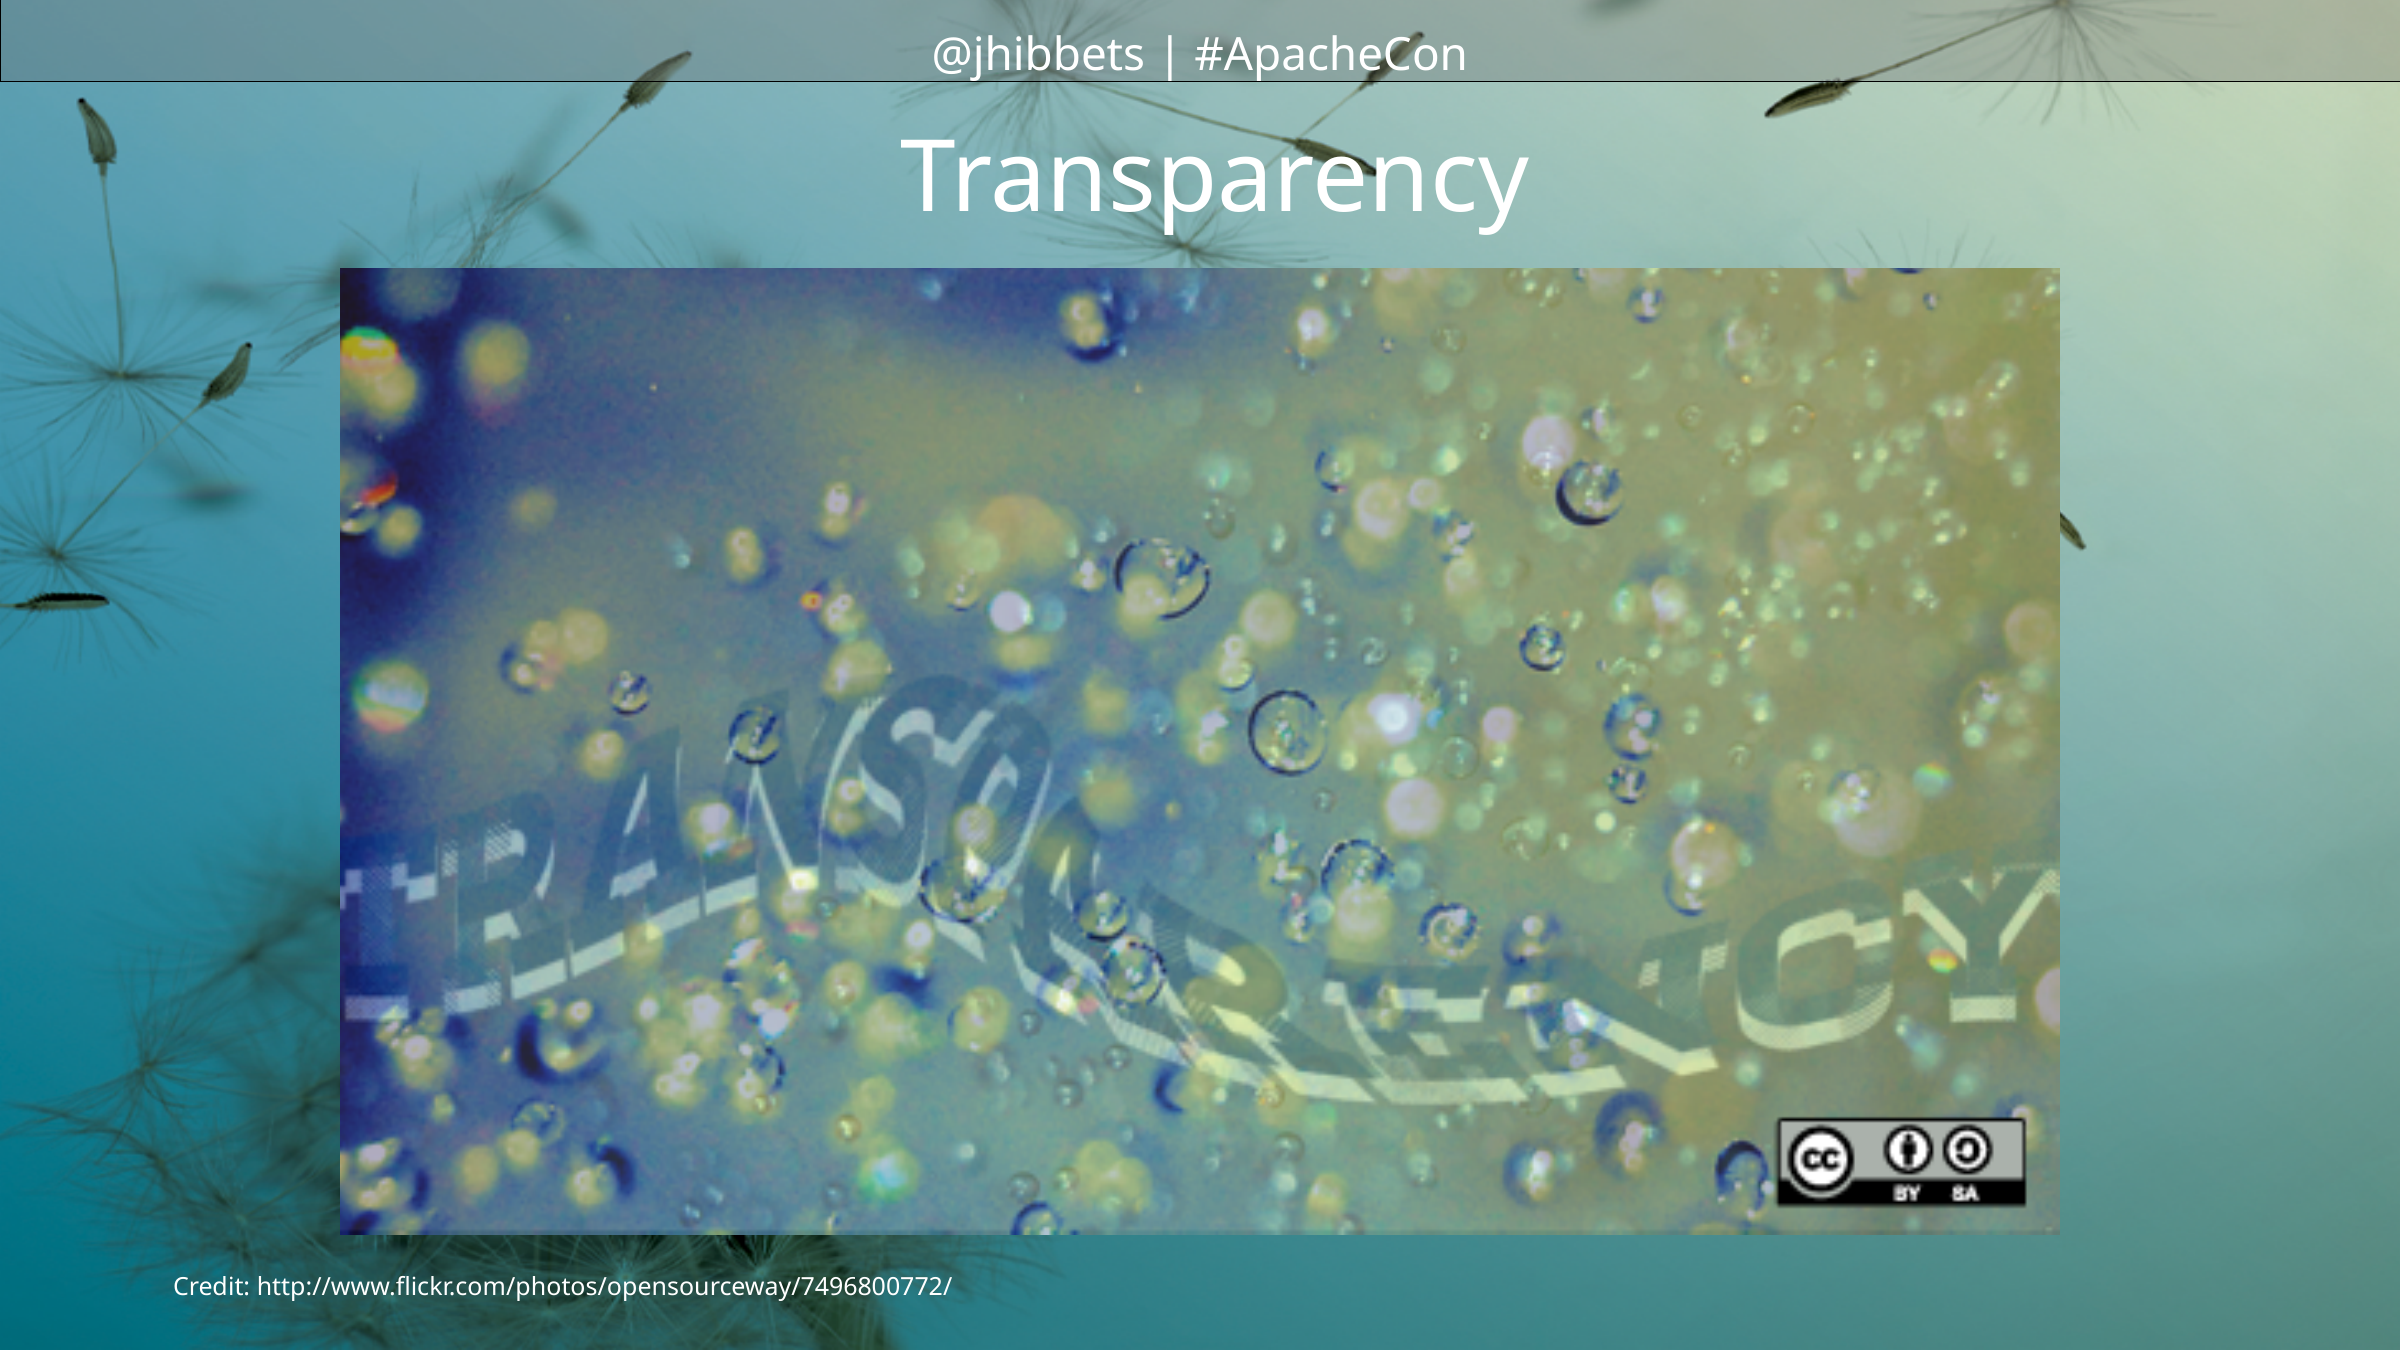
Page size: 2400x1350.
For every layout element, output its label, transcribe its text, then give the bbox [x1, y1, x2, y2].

title Transparency [135, 59, 2296, 286]
picture [0, 82, 2400, 1350]
text_box Credit: http://www.flickr.com/photos/opensourceway/7496800772/ [158, 1261, 1346, 1308]
